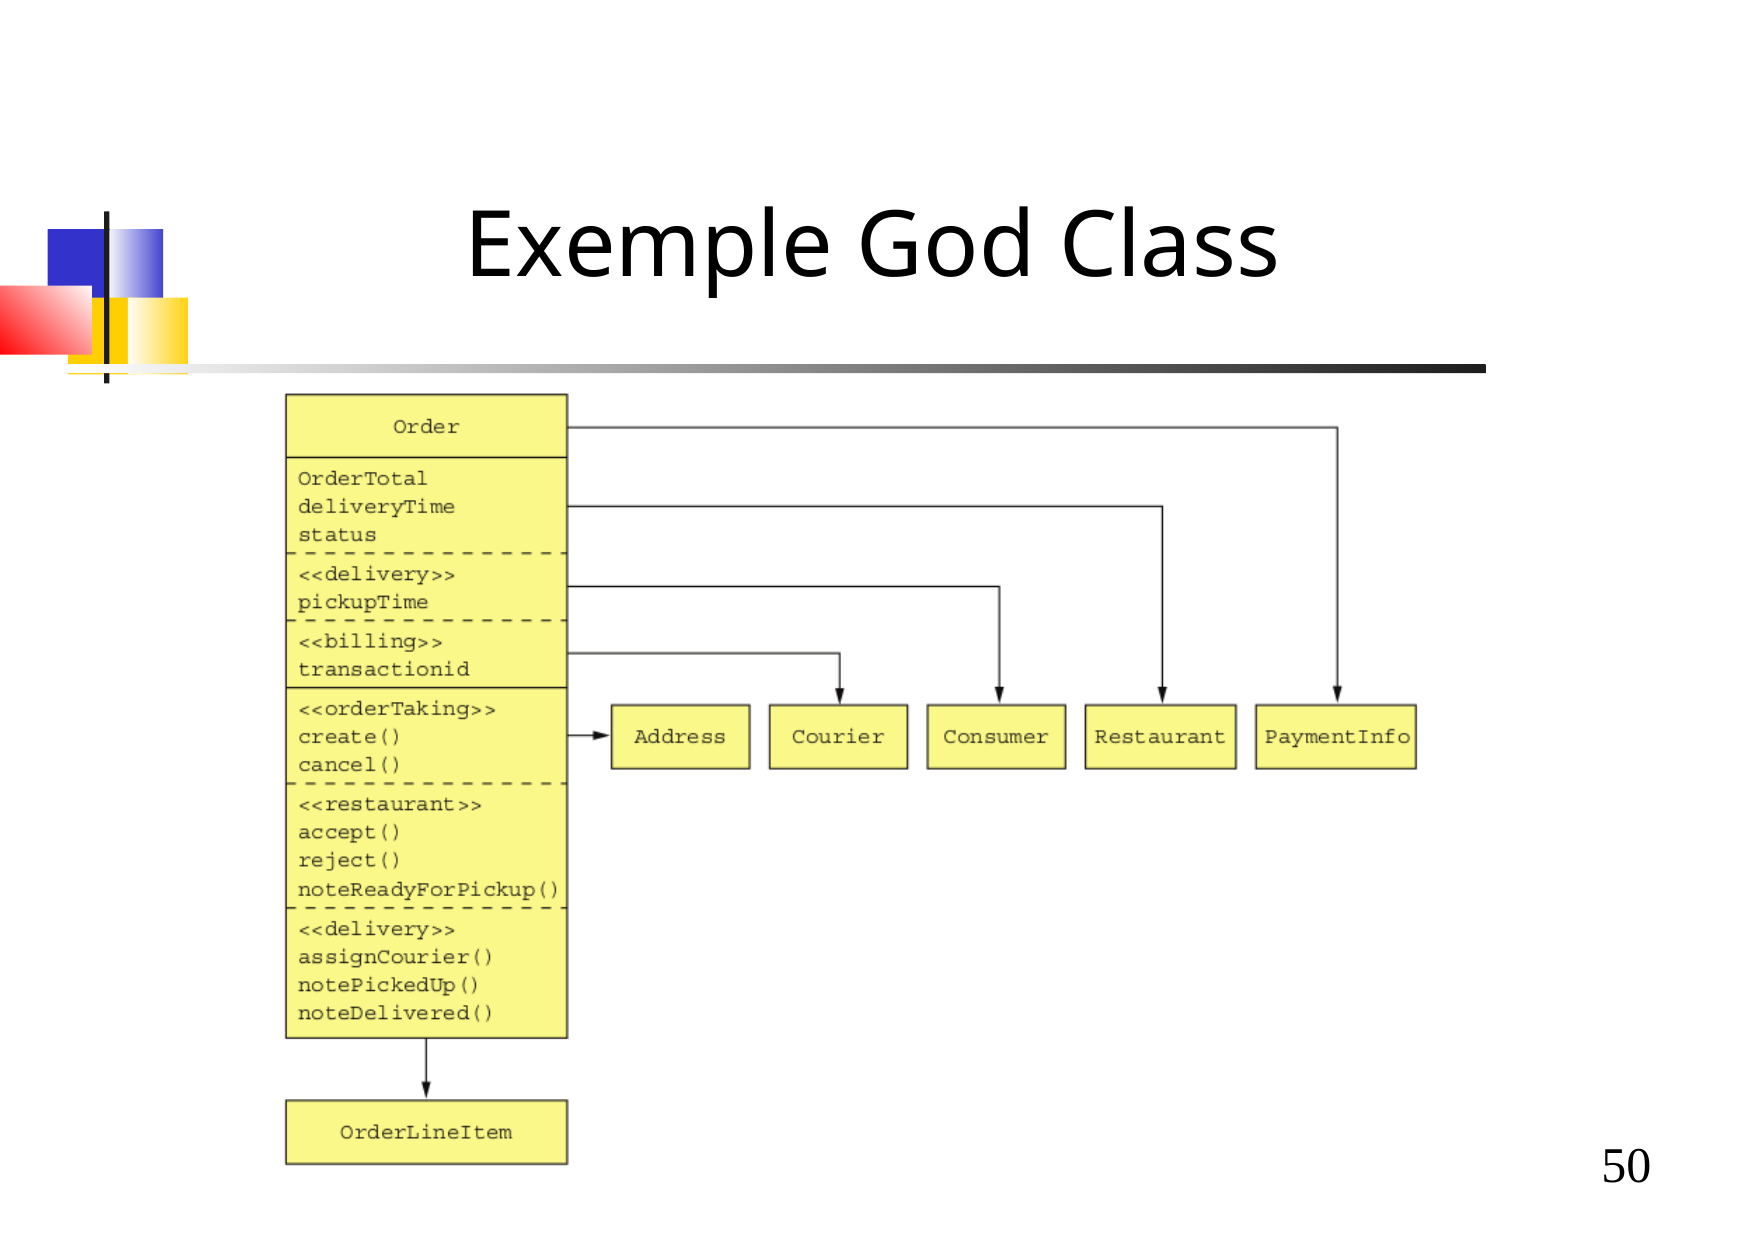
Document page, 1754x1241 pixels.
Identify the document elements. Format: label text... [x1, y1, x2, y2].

picture [259, 377, 1441, 1186]
title Exemple God Class [179, 139, 1567, 351]
